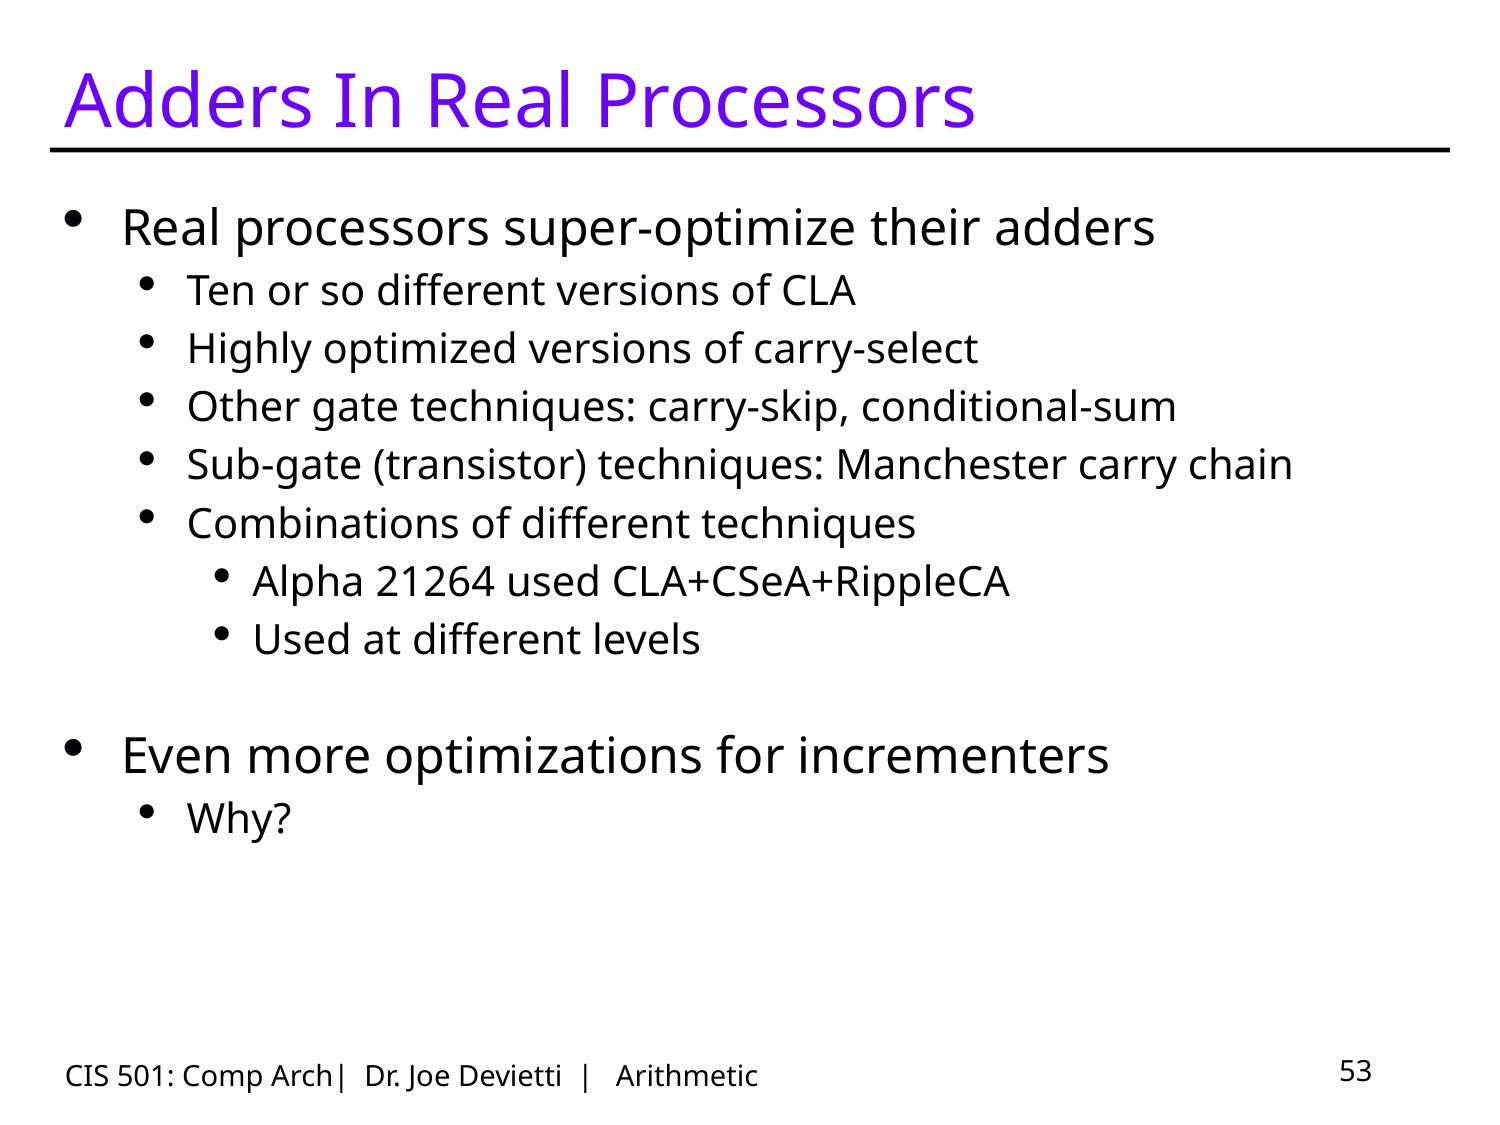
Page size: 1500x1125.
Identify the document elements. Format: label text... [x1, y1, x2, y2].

text_box CIS 501: Comp Arch| Dr. Joe Devietti | Arithmetic [49, 1049, 988, 1100]
text_box Real processors super-optimize their adders Ten or so different versions of CLA Highly optimized versions of carry-select Other gate techniques: carry-skip, conditional-sum Sub-gate (transistor) techniques: Manchester carry chain Combinations of different techniques Alpha 21264 used CLA+CSeA+RippleCA Used at different levels Even more optimizations for incrementers Why? [49, 187, 1450, 1025]
text_box <number> [1074, 1049, 1388, 1100]
text_box Adders In Real Processors [49, 37, 1363, 150]
